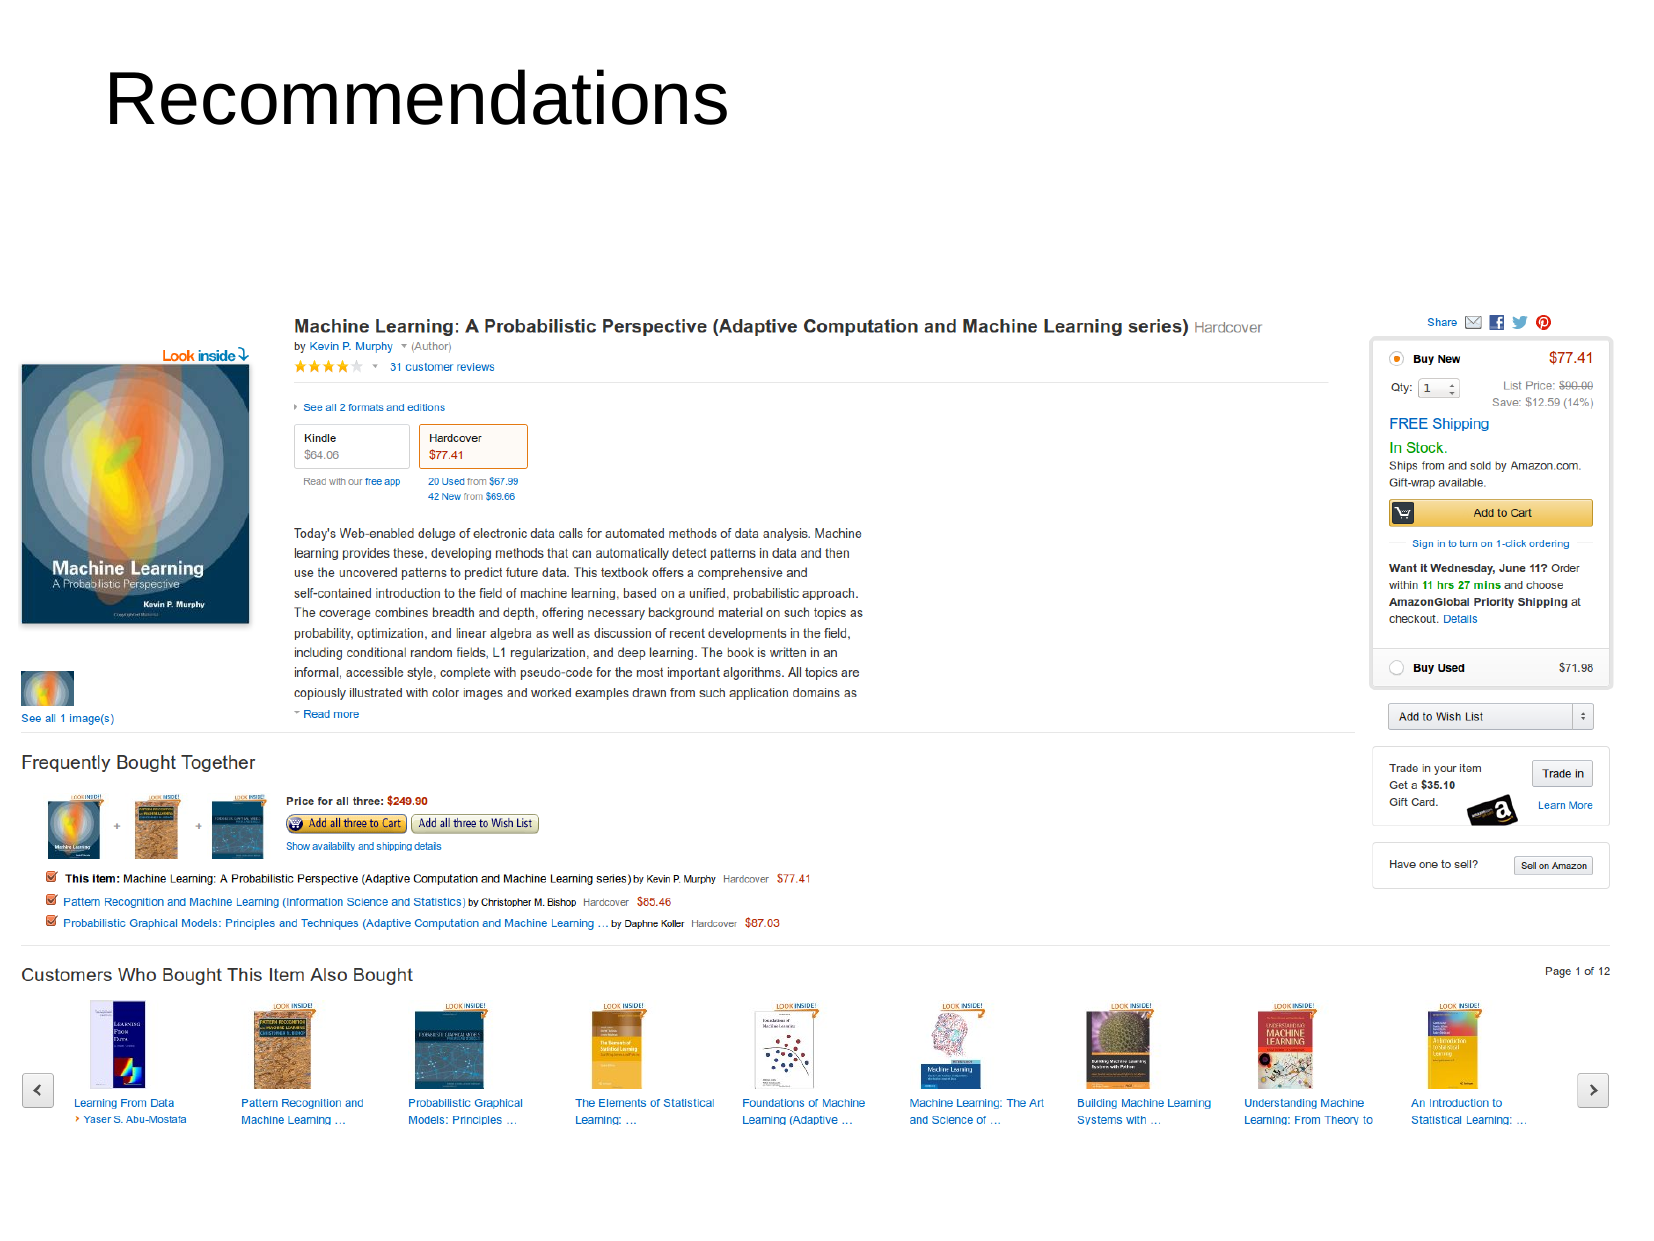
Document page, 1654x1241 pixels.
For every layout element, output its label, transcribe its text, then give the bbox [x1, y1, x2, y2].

text_box Recommendations [90, 49, 1261, 149]
picture [18, 284, 1621, 1126]
